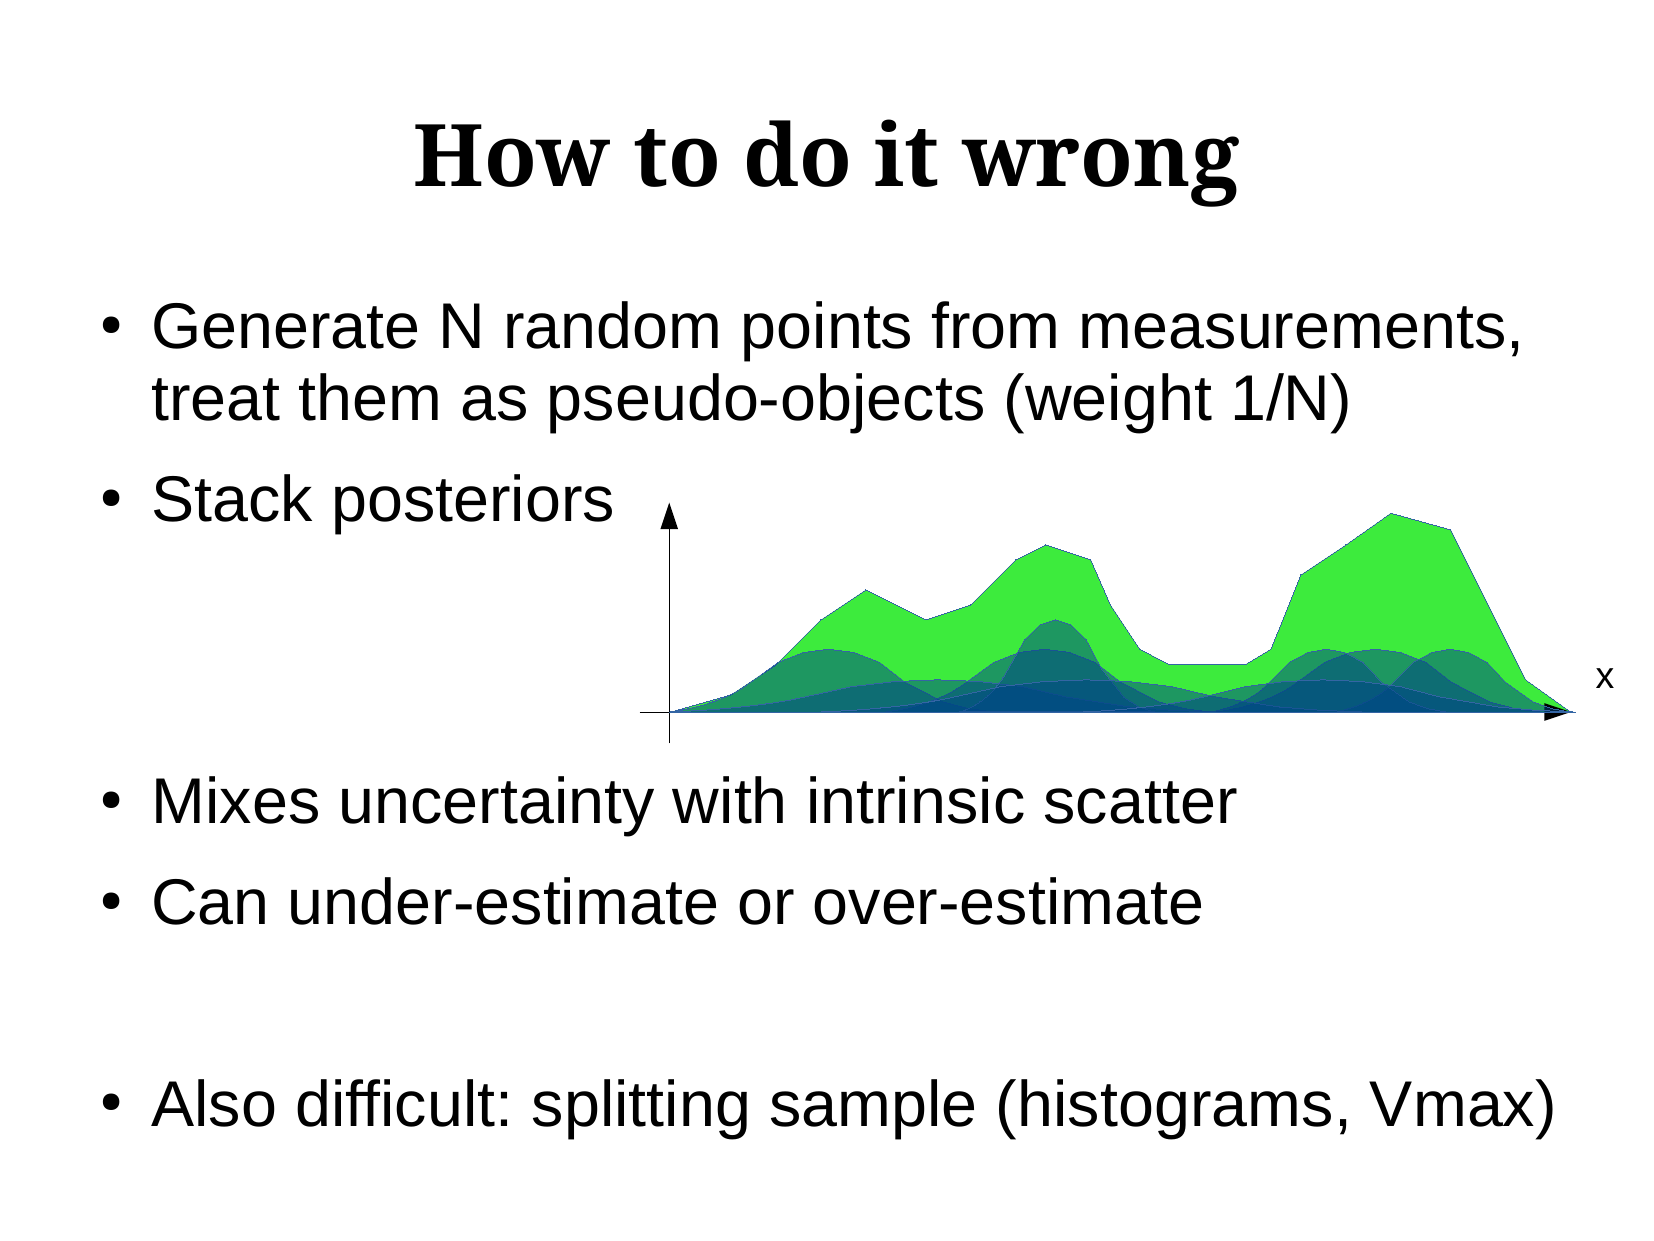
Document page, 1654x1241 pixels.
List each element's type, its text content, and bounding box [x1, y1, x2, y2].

text_box [669, 619, 1576, 713]
list Generate N random points from measurements, treat them as pseudo-objects (weight 1/N) Stack posteriors Mixes uncertainty with intrinsic scatter Can under-estimate or over-estimate Also difficult: splitting sample (histograms, Vmax) [82, 290, 1571, 1155]
text_box x [1580, 647, 1654, 704]
title How to do it wrong [82, 49, 1571, 257]
